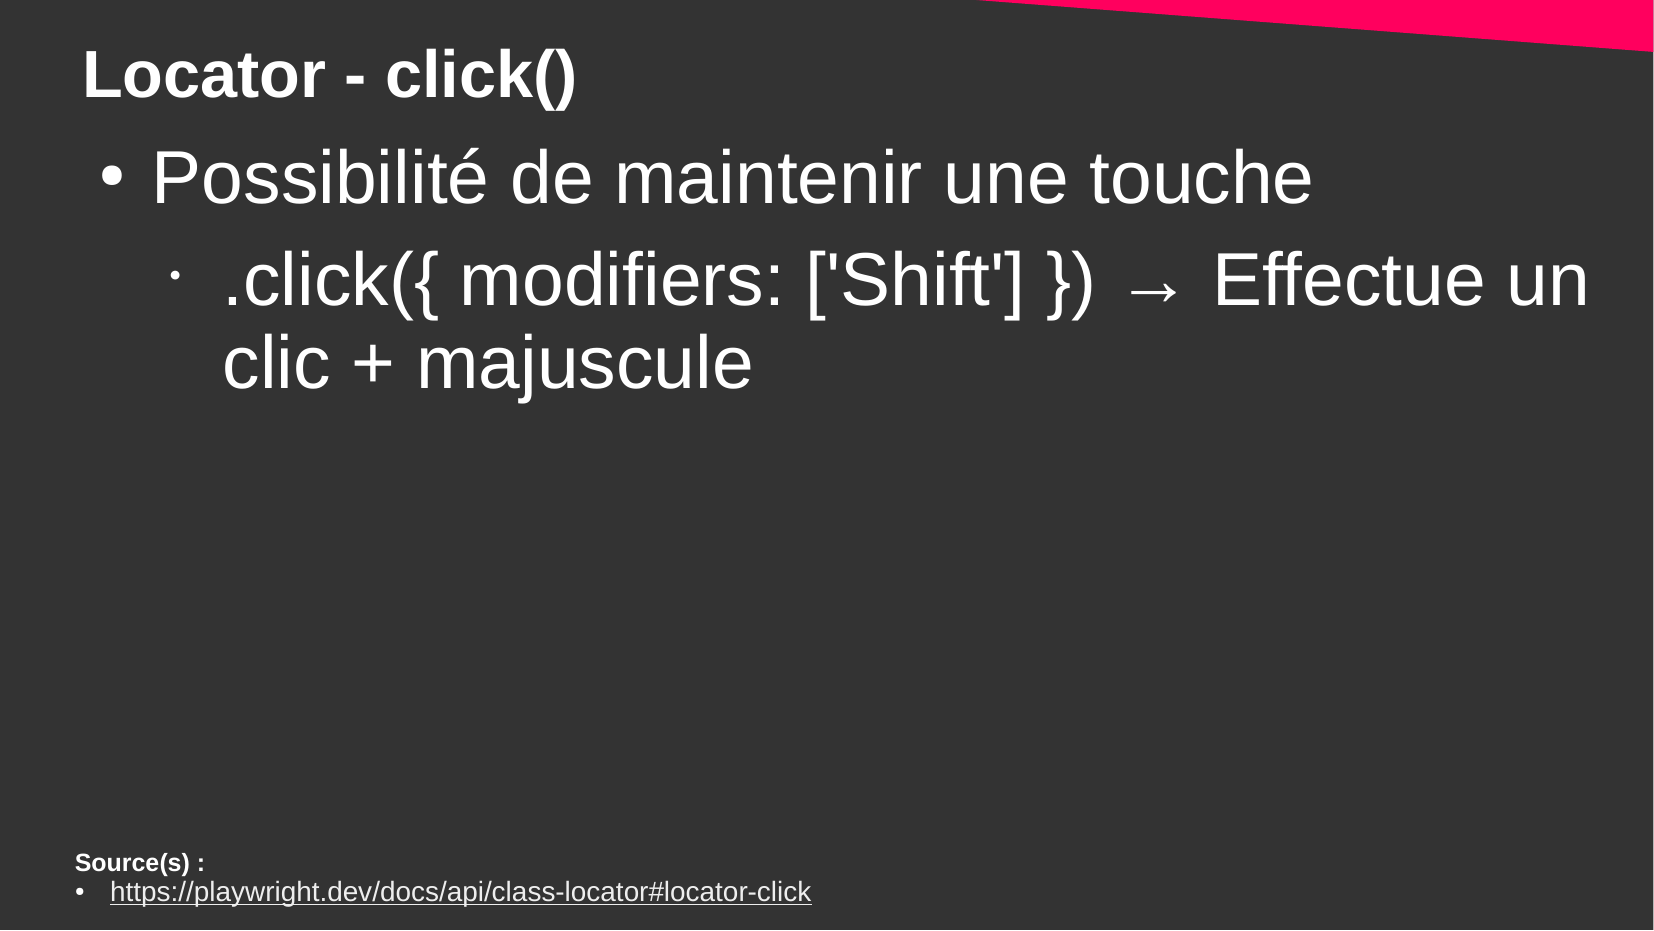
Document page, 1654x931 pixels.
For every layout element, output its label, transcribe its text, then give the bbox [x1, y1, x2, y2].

list Possibilité de maintenir une touche .click({ modifiers: ['Shift'] }) → Effectue un clic + majuscule [80, 135, 1619, 768]
title Locator - click() [82, 37, 799, 114]
text_box Source(s) : https://playwright.dev/docs/api/class-locator#locator-click [60, 791, 1546, 916]
text_box [976, 0, 1654, 52]
